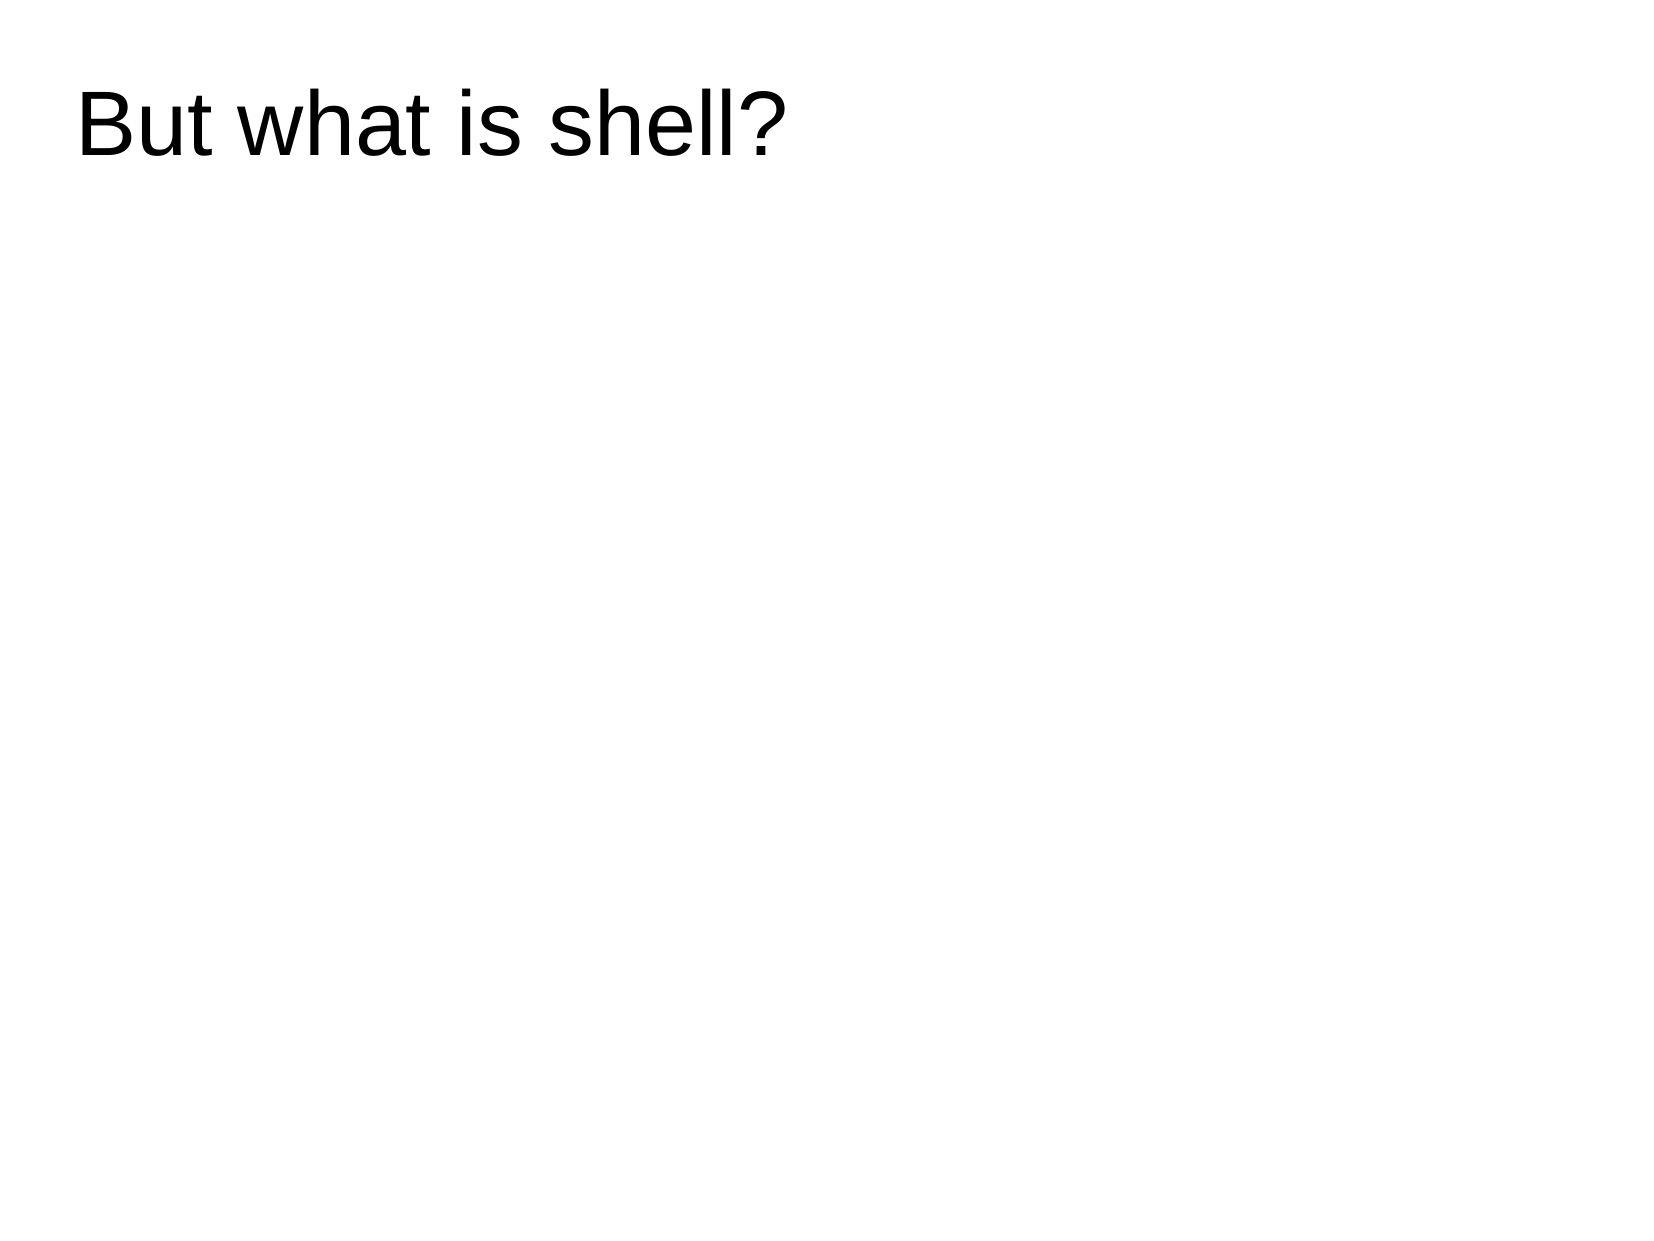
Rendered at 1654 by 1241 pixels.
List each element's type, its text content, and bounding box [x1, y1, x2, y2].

title But what is shell? [75, 49, 1200, 188]
